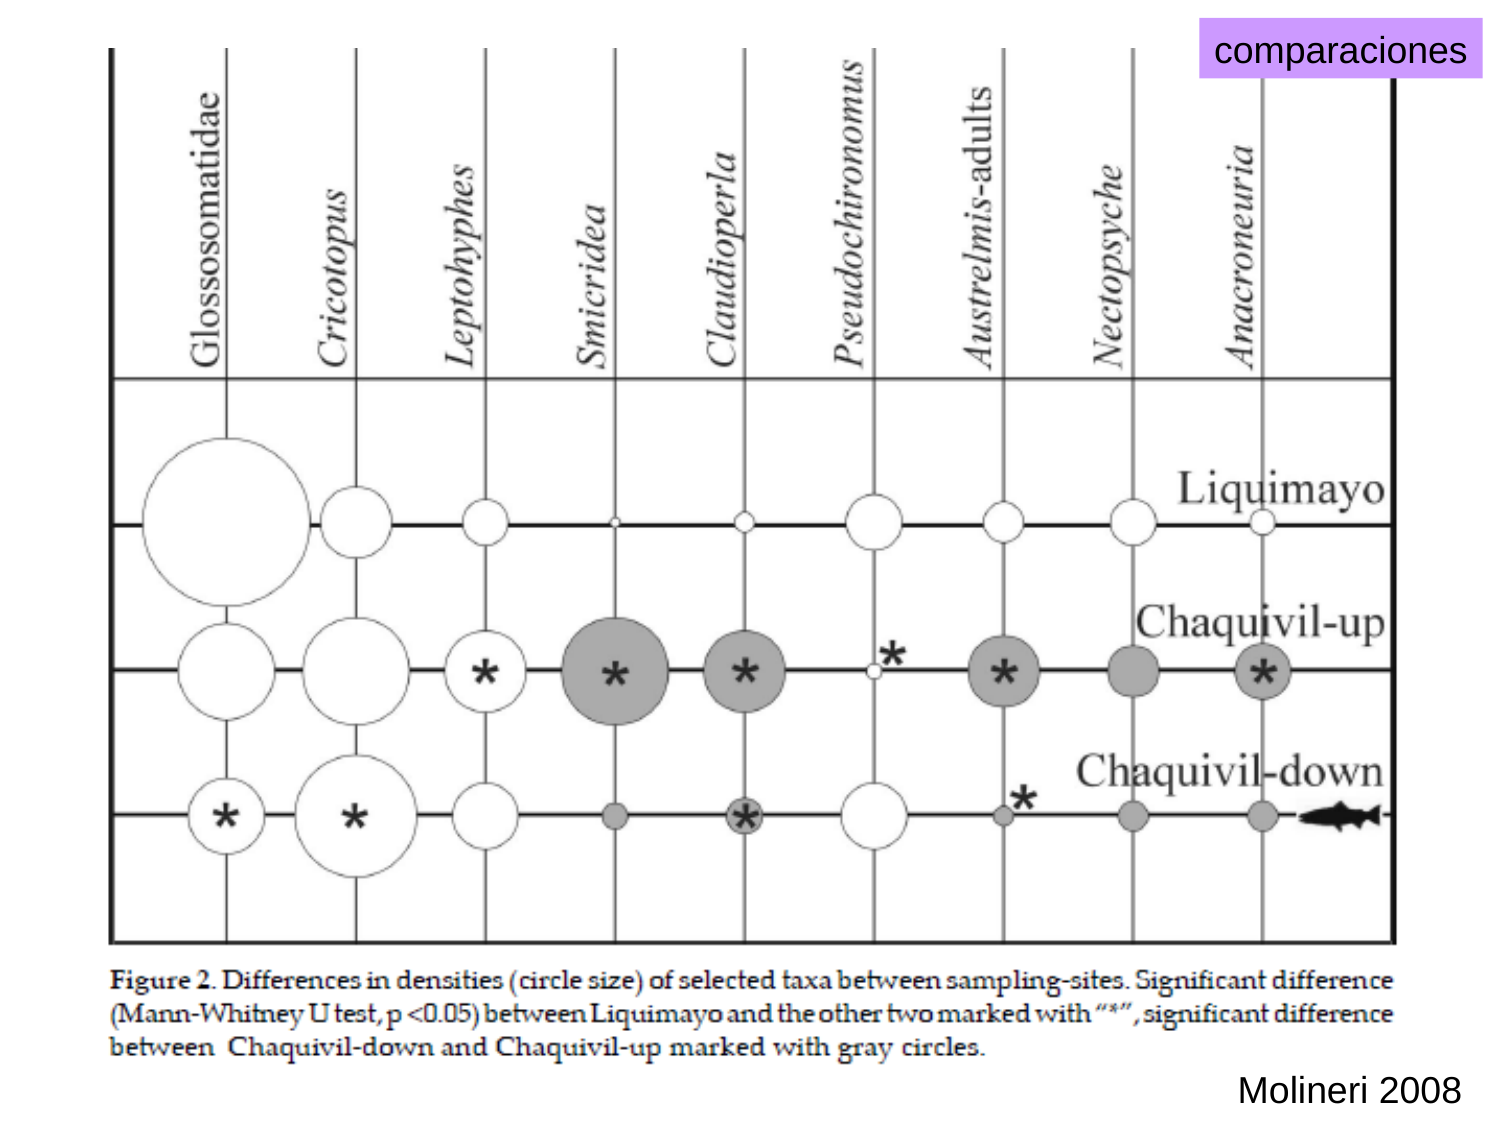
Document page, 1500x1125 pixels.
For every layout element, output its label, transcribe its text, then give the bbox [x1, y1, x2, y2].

text_box Molineri 2008 [1222, 1058, 1477, 1120]
text_box comparaciones [1199, 17, 1483, 79]
picture [84, 48, 1416, 1077]
